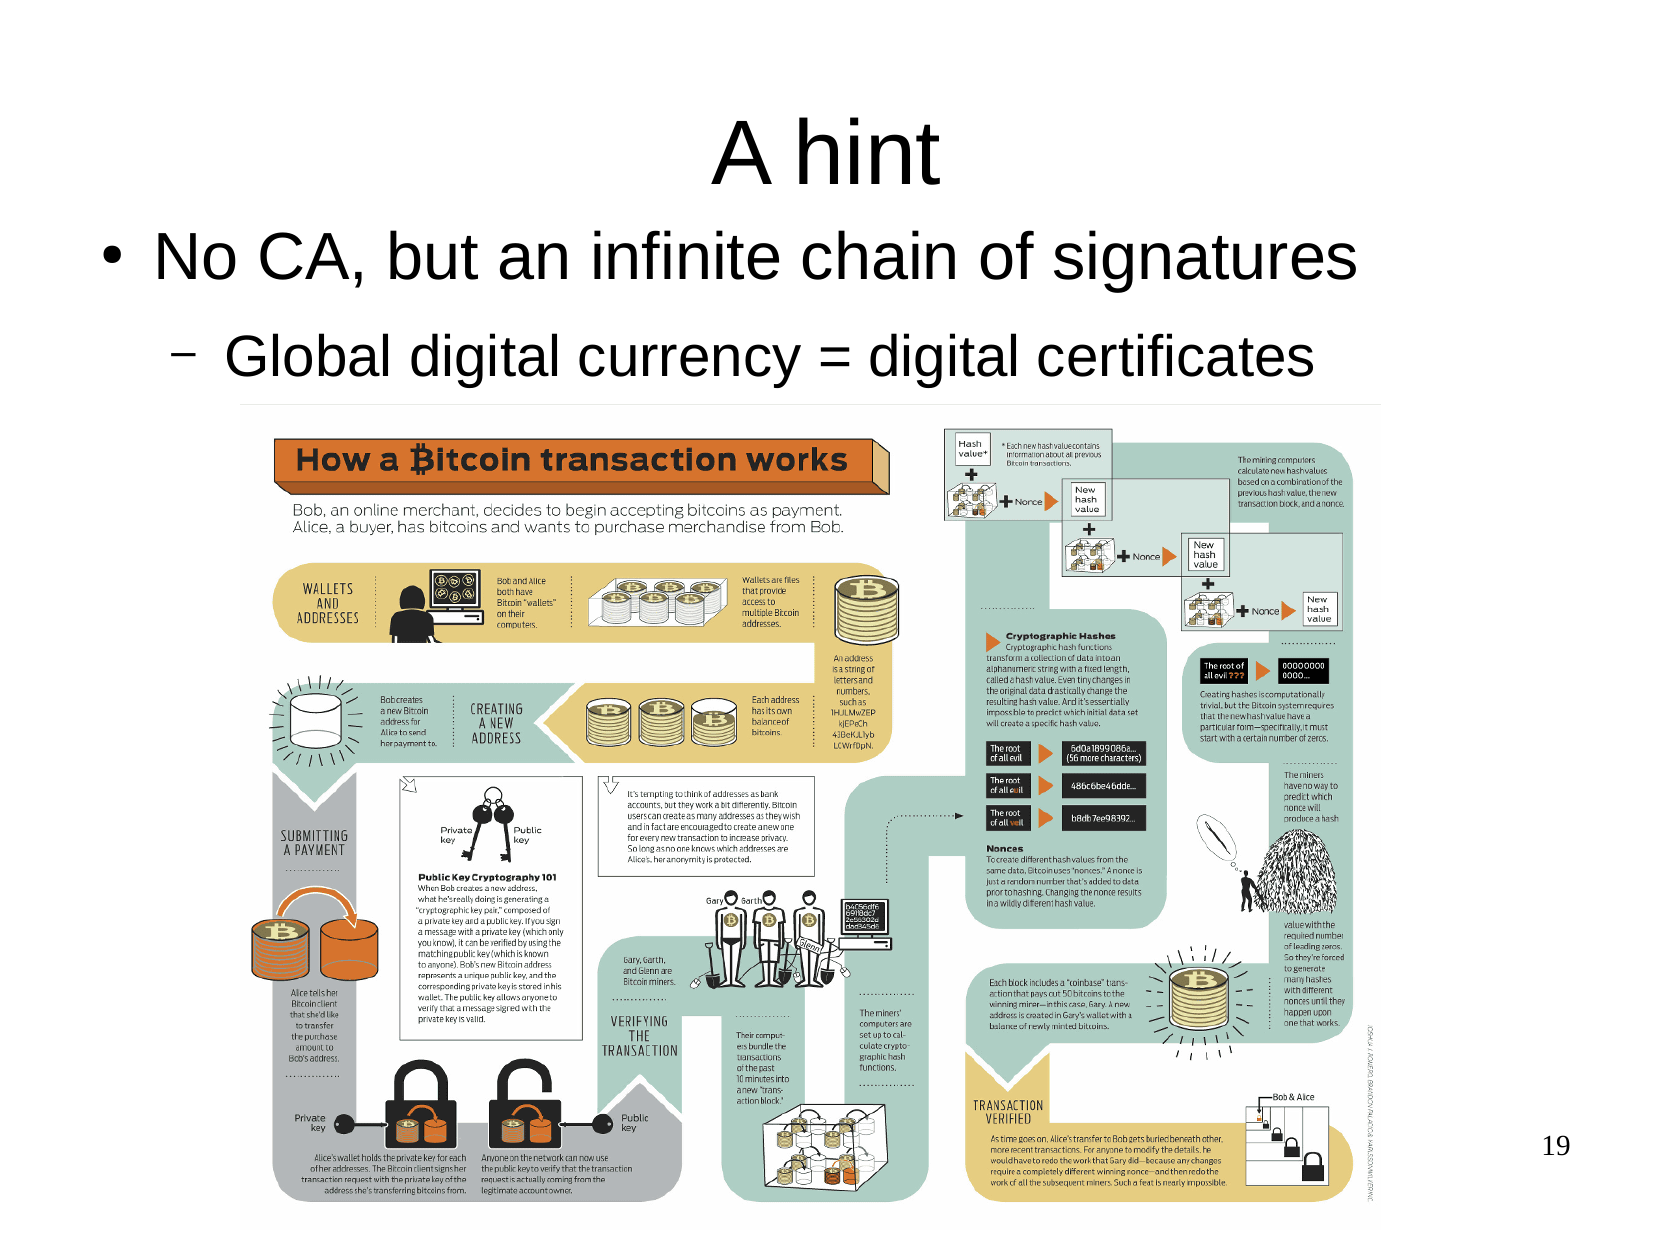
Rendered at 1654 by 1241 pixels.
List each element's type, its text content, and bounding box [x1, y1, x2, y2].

list No CA, but an infinite chain of signatures Global digital currency = digital certificates [82, 219, 1571, 939]
picture [240, 404, 1381, 1231]
title A hint [82, 49, 1571, 219]
